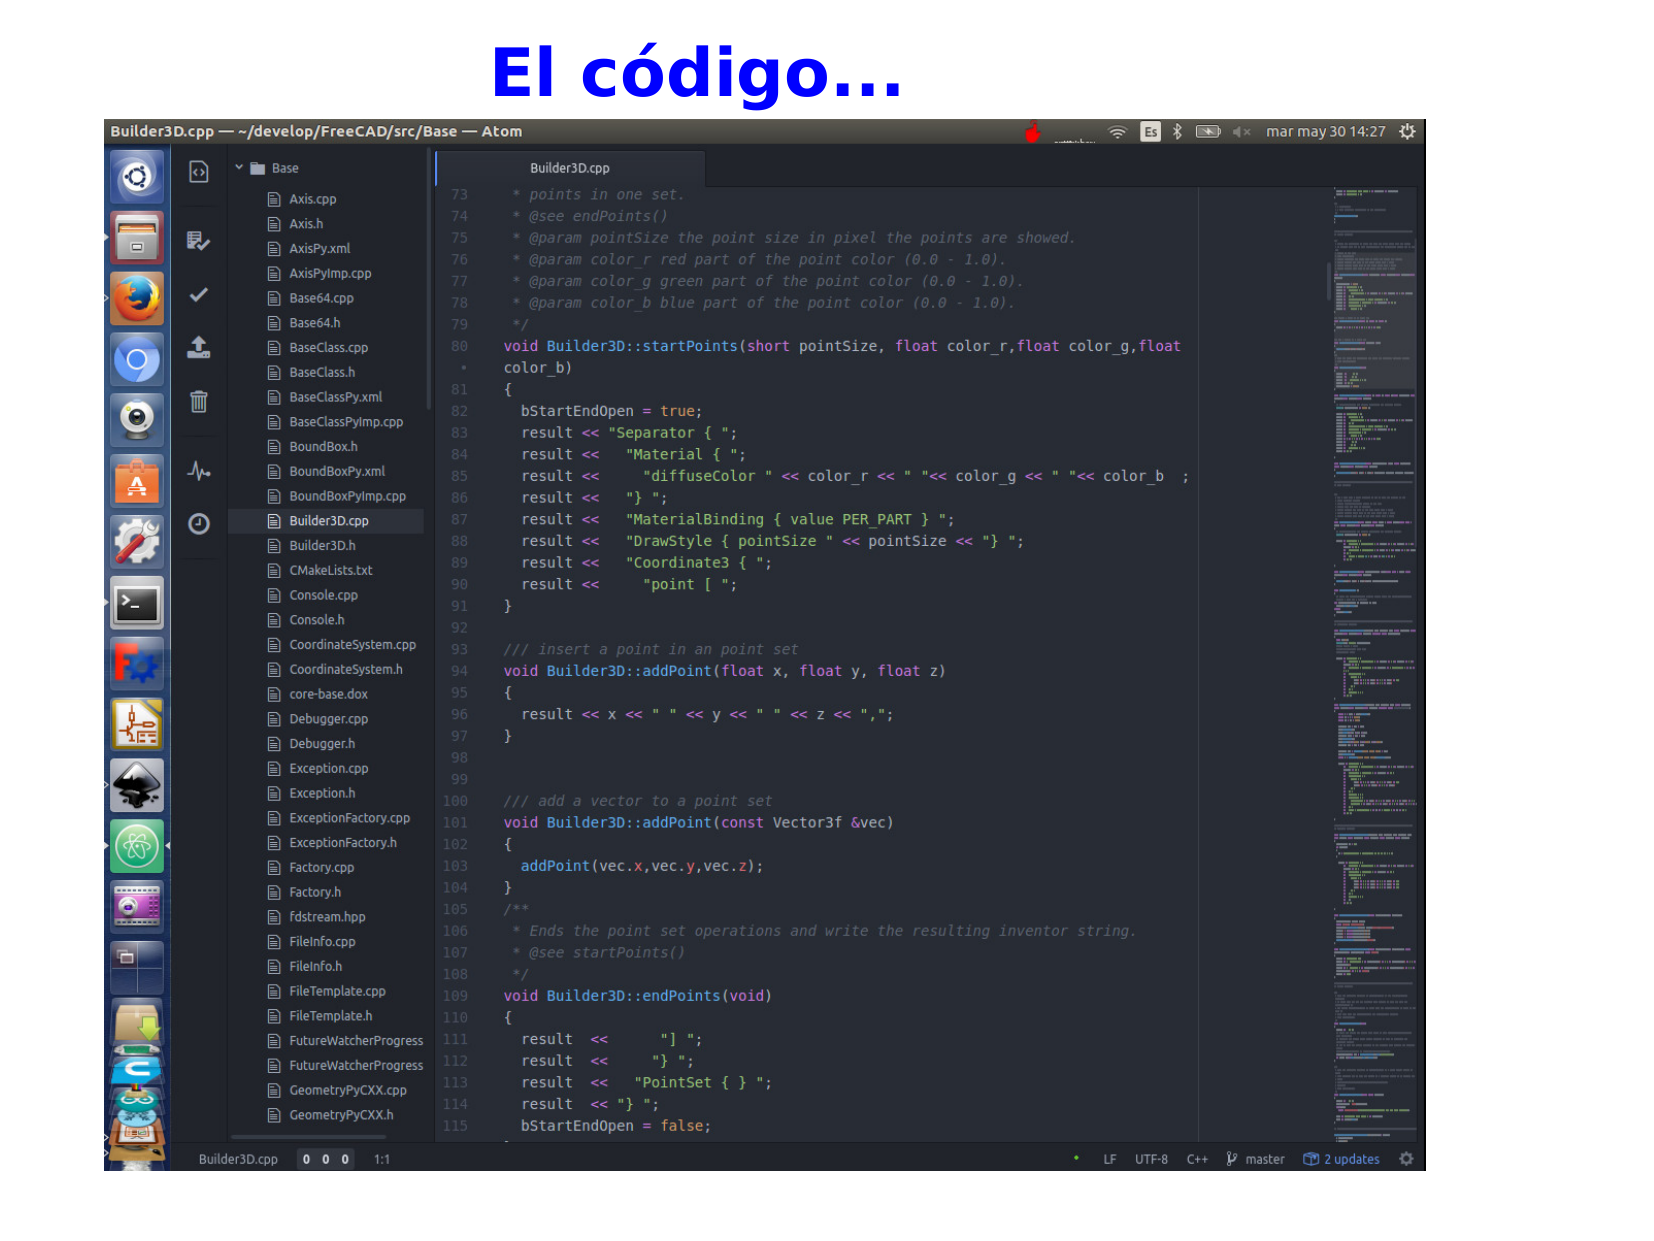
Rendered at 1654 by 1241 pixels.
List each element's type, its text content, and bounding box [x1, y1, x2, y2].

text_box El código... [474, 27, 1081, 119]
picture [104, 119, 1426, 1171]
